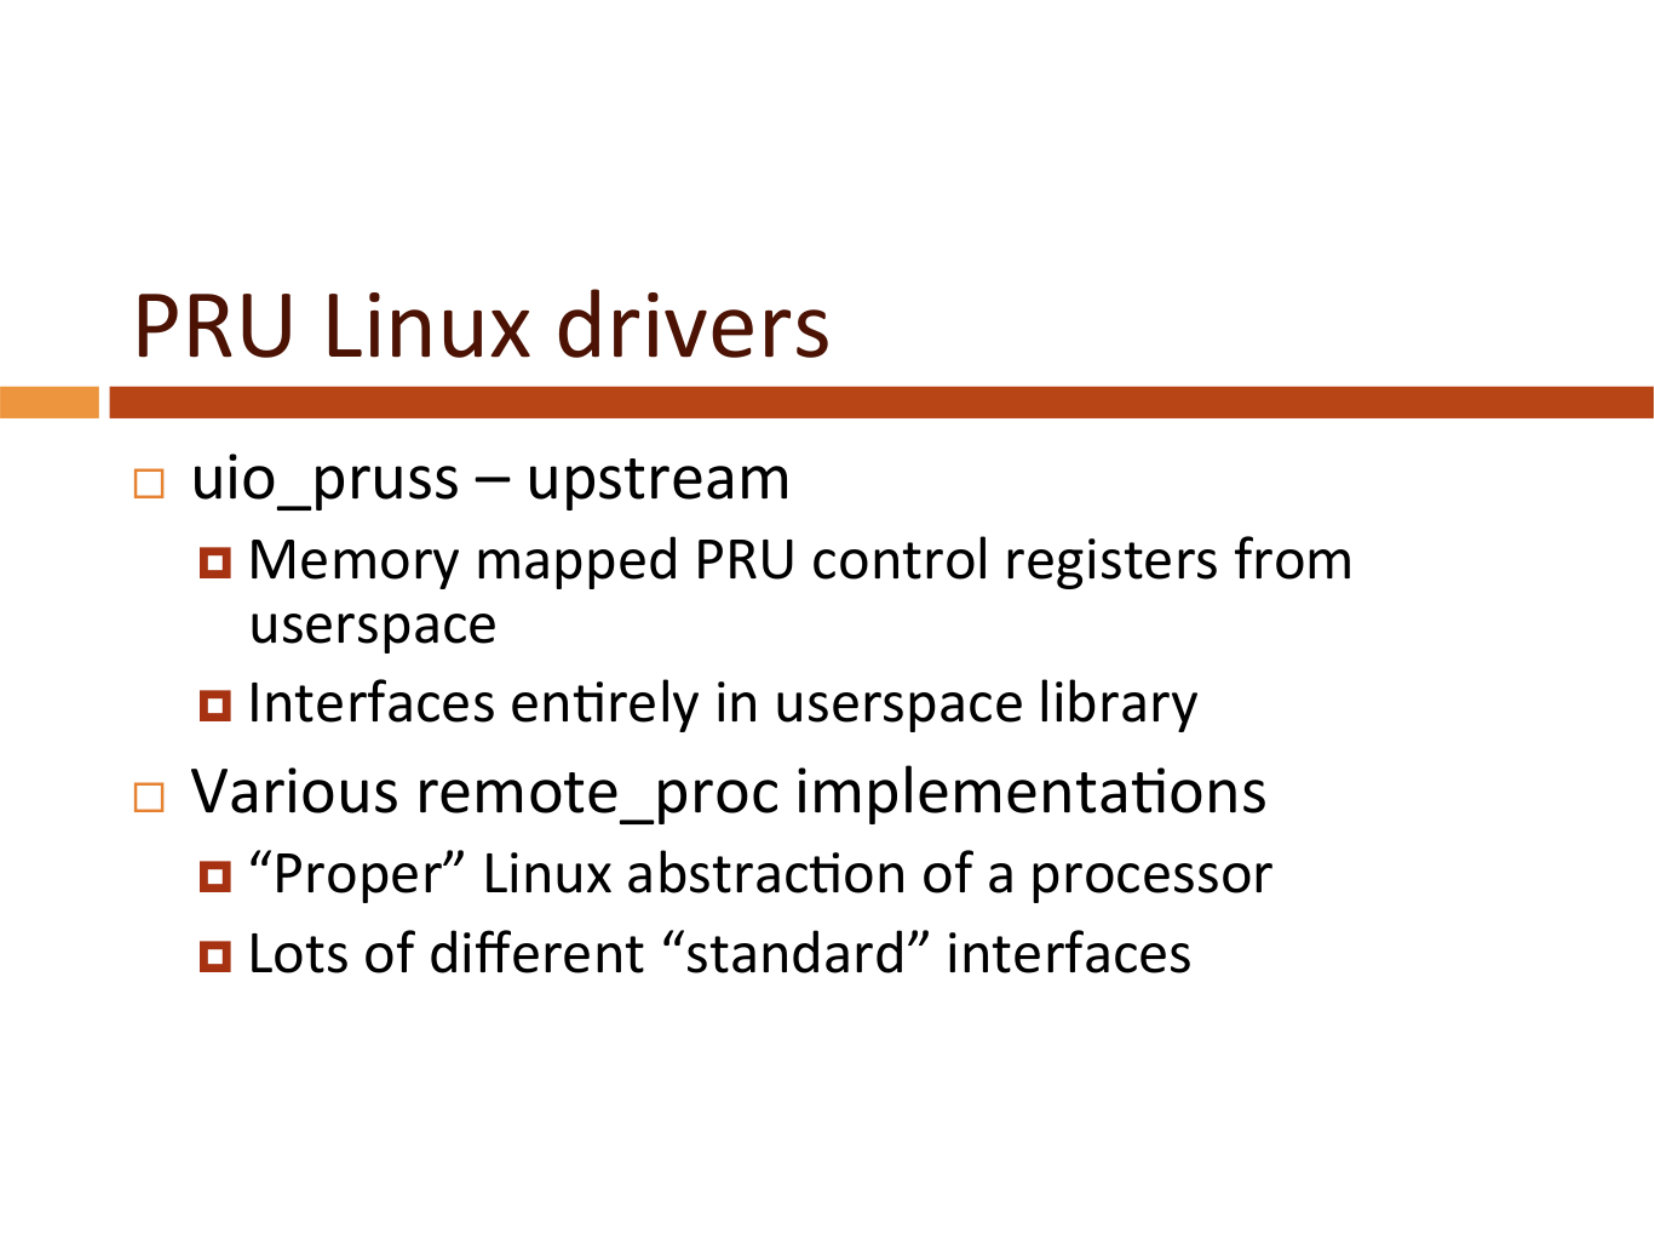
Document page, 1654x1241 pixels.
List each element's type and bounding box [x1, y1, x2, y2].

picture [0, 118, 1654, 1102]
